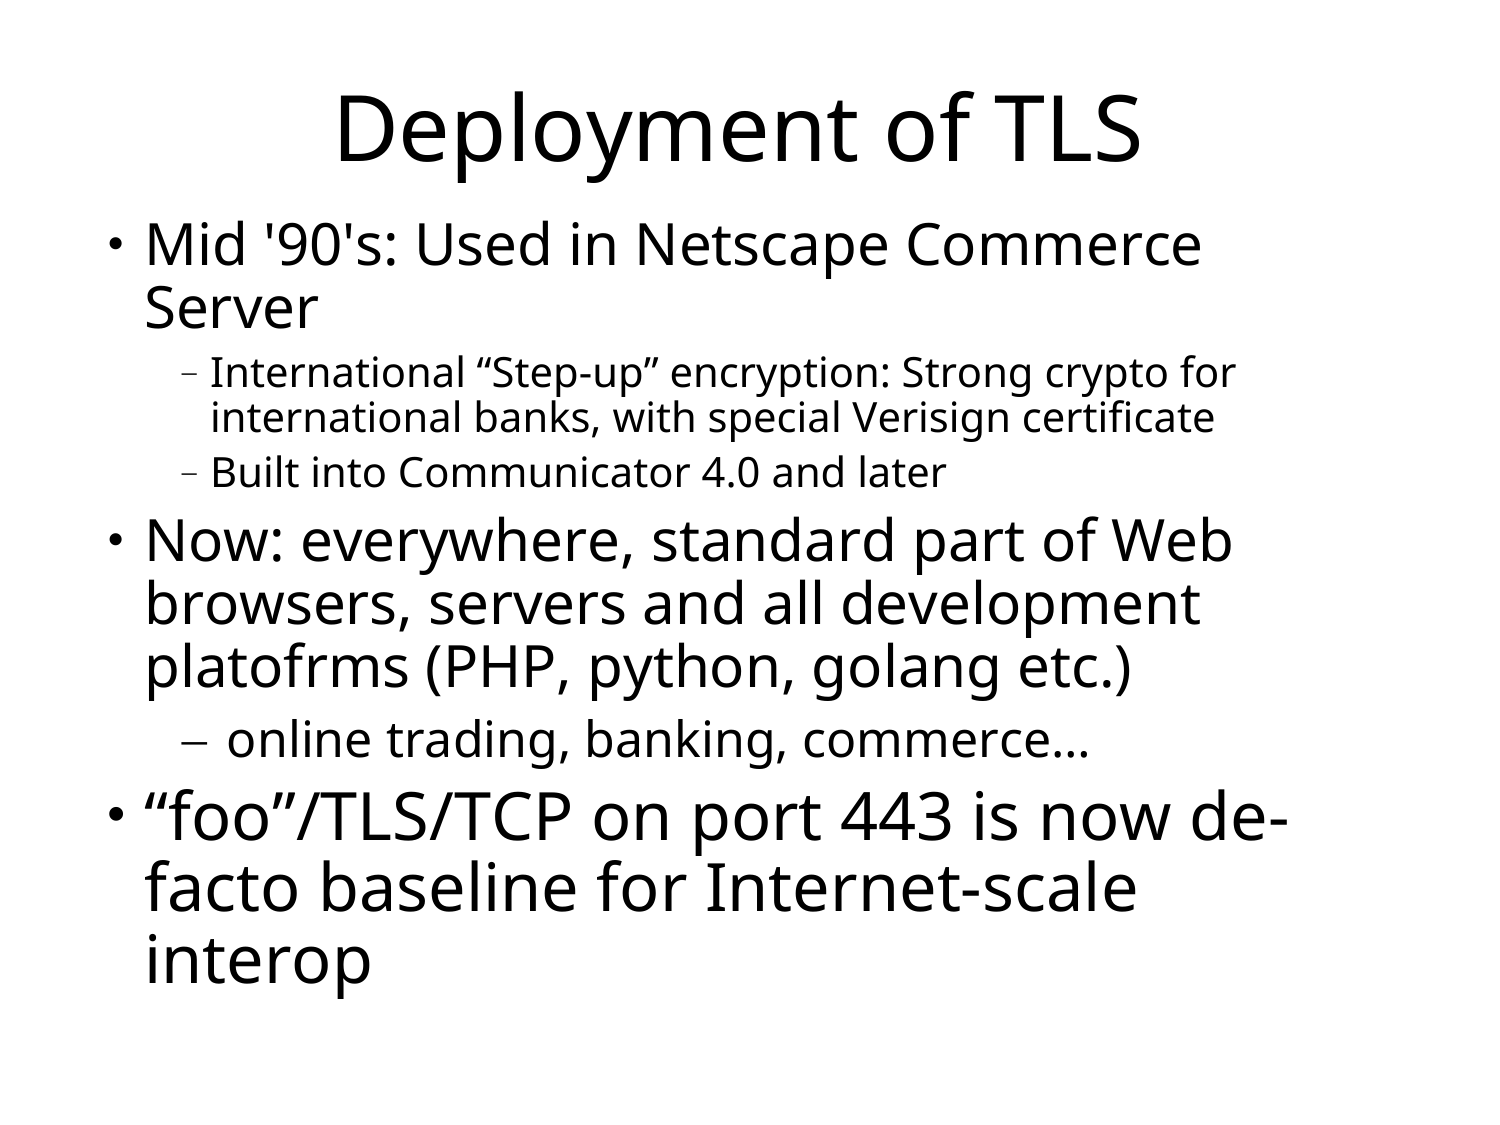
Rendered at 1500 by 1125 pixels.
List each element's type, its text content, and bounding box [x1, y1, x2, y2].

text_box Deployment of TLS [100, 31, 1376, 220]
text_box Mid '90's: Used in Netscape Commerce Server International “Step-up” encryption: Strong crypto for international banks, with special Verisign certificate Built into Communicator 4.0 and later Now: everywhere, standard part of Web browsers, servers and all development platofrms (PHP, python, golang etc.) online trading, banking, commerce… “foo”/TLS/TCP on port 443 is now de-facto baseline for Internet-scale interop [106, 215, 1382, 1091]
